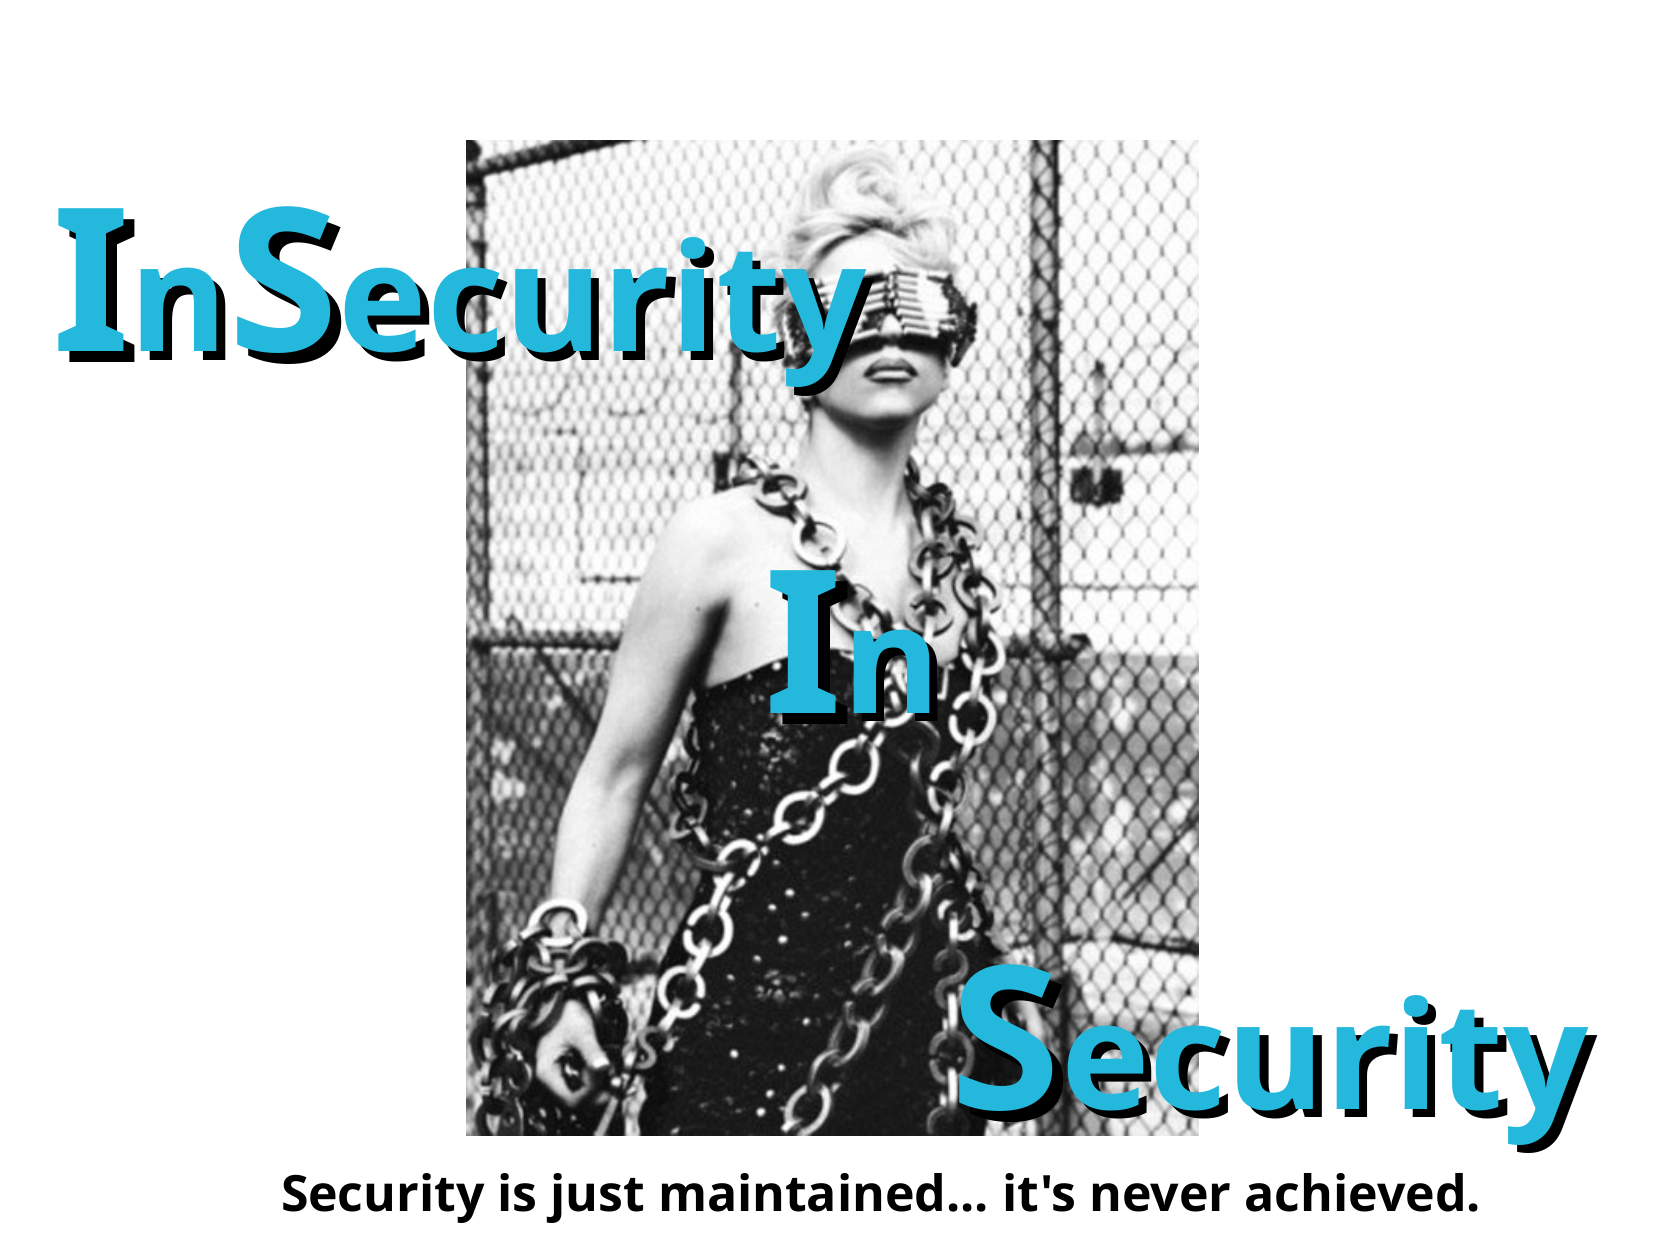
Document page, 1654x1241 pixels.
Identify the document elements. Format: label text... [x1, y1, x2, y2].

text_box Security [935, 888, 1621, 1127]
picture [466, 140, 1199, 1136]
text_box Security is just maintained... it's never achieved. [266, 1150, 1396, 1223]
text_box In [750, 491, 980, 731]
text_box InSecurity [37, 130, 922, 369]
